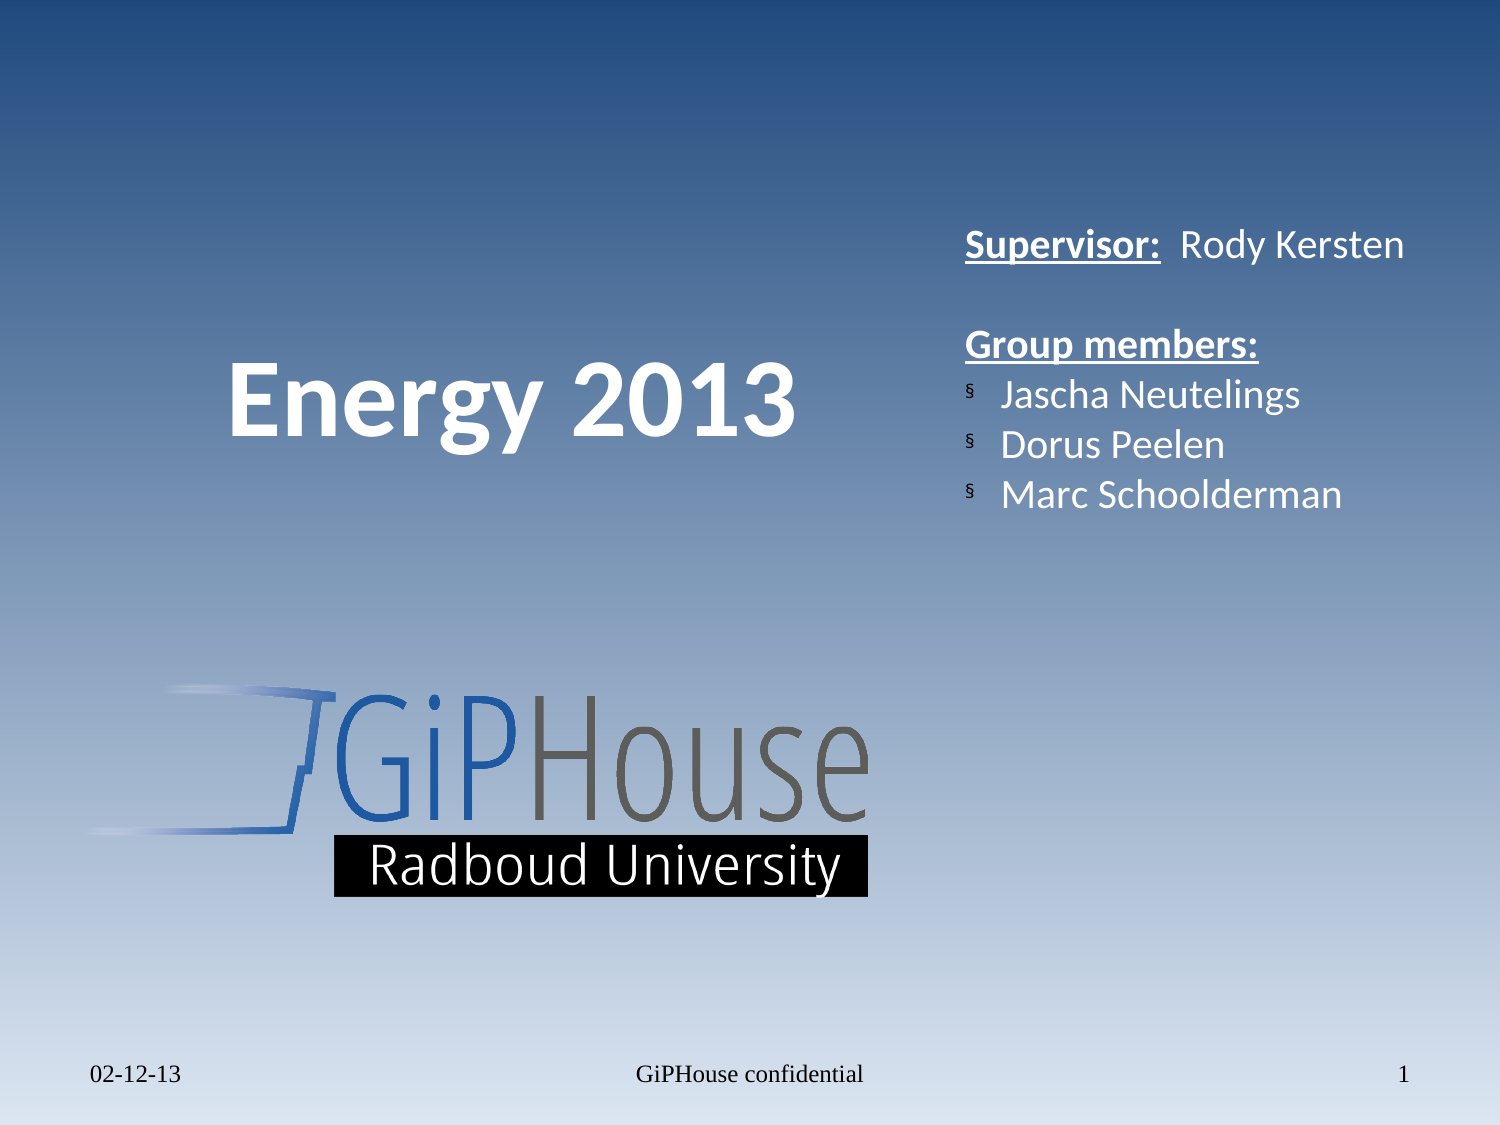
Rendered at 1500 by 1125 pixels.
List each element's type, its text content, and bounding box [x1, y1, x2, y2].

text_box <number> [1074, 1042, 1426, 1103]
title Energy 2013 [0, 271, 950, 513]
text_box 02-12-13 [74, 1042, 426, 1103]
subtitle Supervisor: Rody Kersten Group members: Jascha Neutelings Dorus Peelen Marc Schoolderman [950, 208, 1500, 863]
picture [0, 671, 876, 898]
text_box GiPHouse confidential [512, 1042, 988, 1103]
